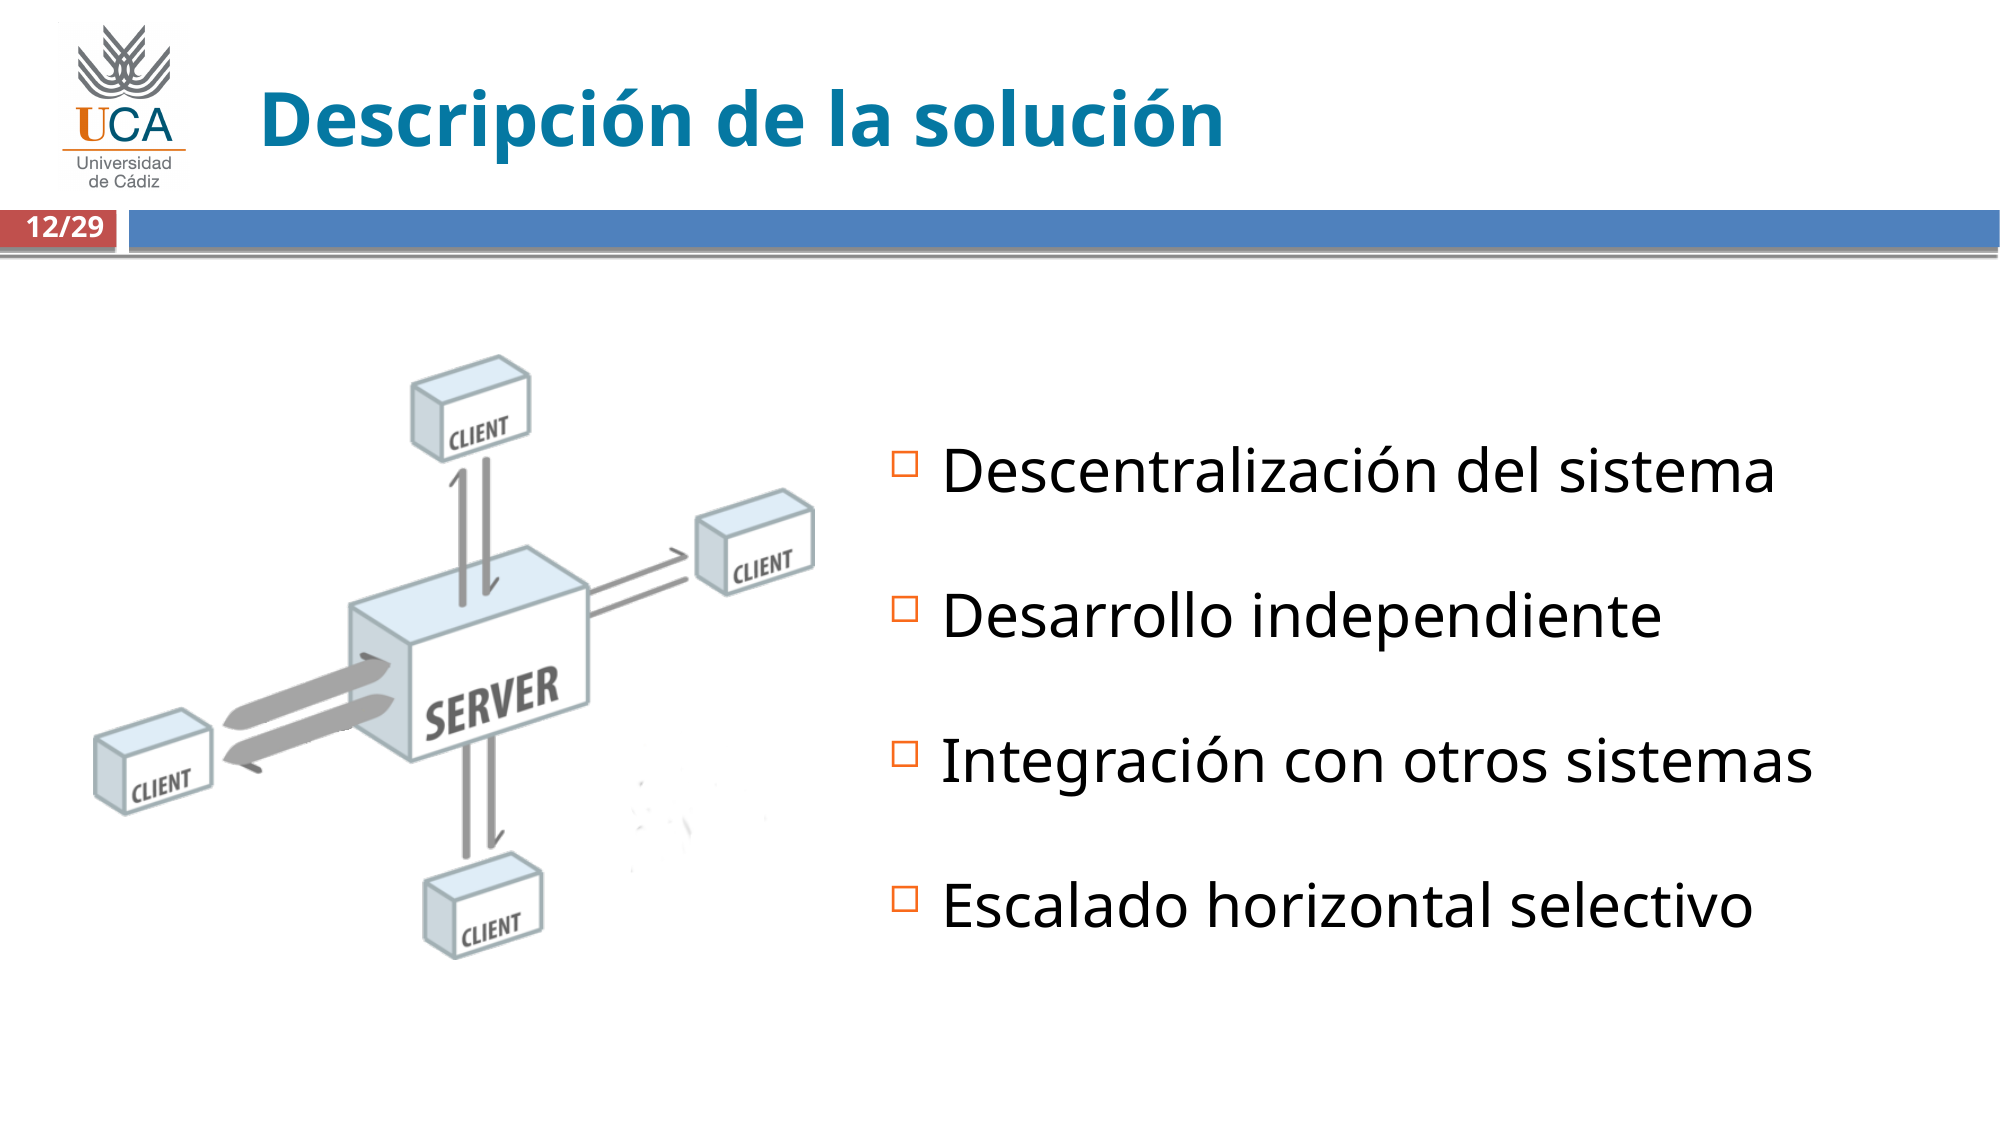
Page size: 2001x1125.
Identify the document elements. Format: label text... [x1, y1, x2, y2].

text_box <número>/29 [0, 196, 130, 260]
text_box Descripción de la solución [243, 44, 1752, 188]
text_box Descentralización del sistema Desarrollo independiente Integración con otros sistemas Escalado horizontal selectivo [873, 425, 1985, 1122]
picture [58, 22, 190, 191]
picture [93, 354, 815, 960]
